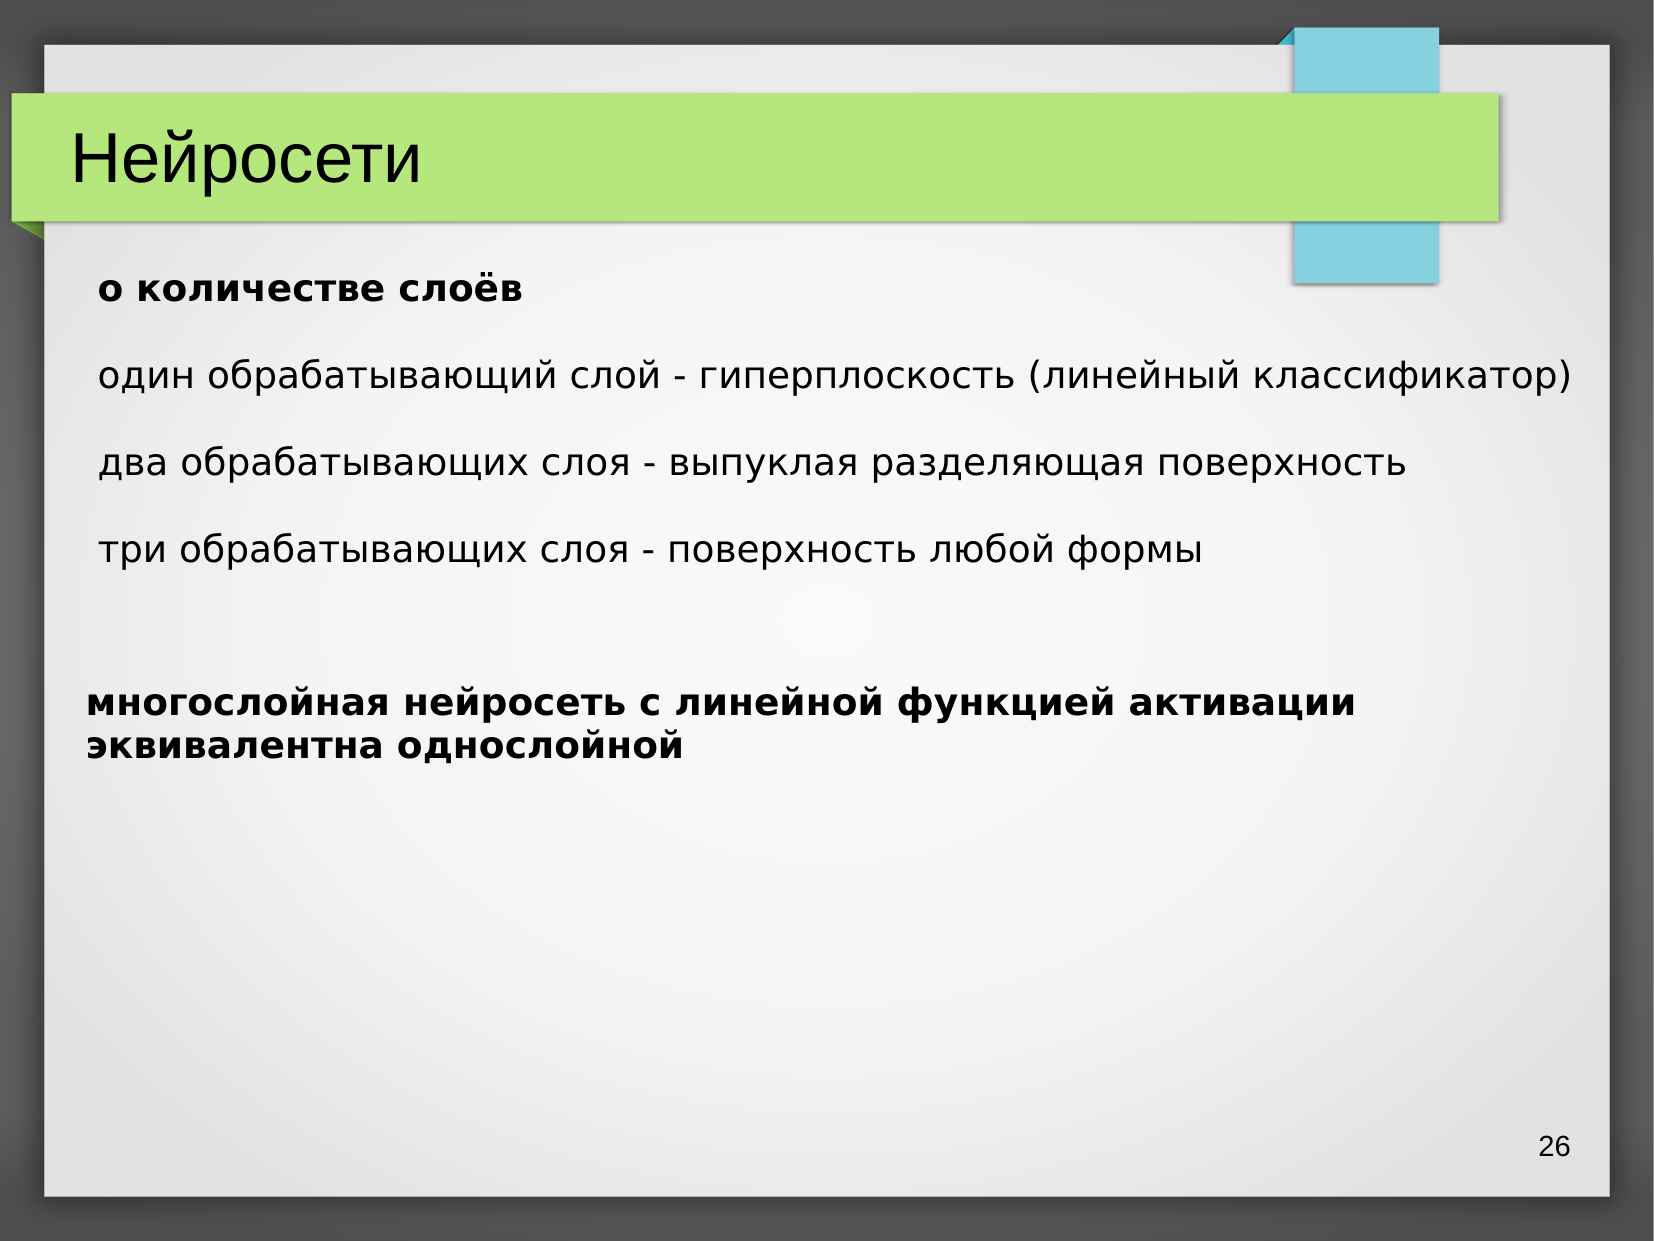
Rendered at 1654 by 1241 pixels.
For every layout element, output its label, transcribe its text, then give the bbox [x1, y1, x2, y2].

title Нейросети [70, 118, 1205, 199]
text_box многослойная нейросеть с линейной функцией активации эквивалентна однослойной [70, 673, 1571, 776]
text_box о количестве слоёв один обрабатывающий слой - гиперплоскость (линейный классификатор) два обрабатывающих слоя - выпуклая разделяющая поверхность три обрабатывающих слоя - поверхность любой формы [82, 259, 1595, 623]
picture [0, 0, 1654, 1241]
